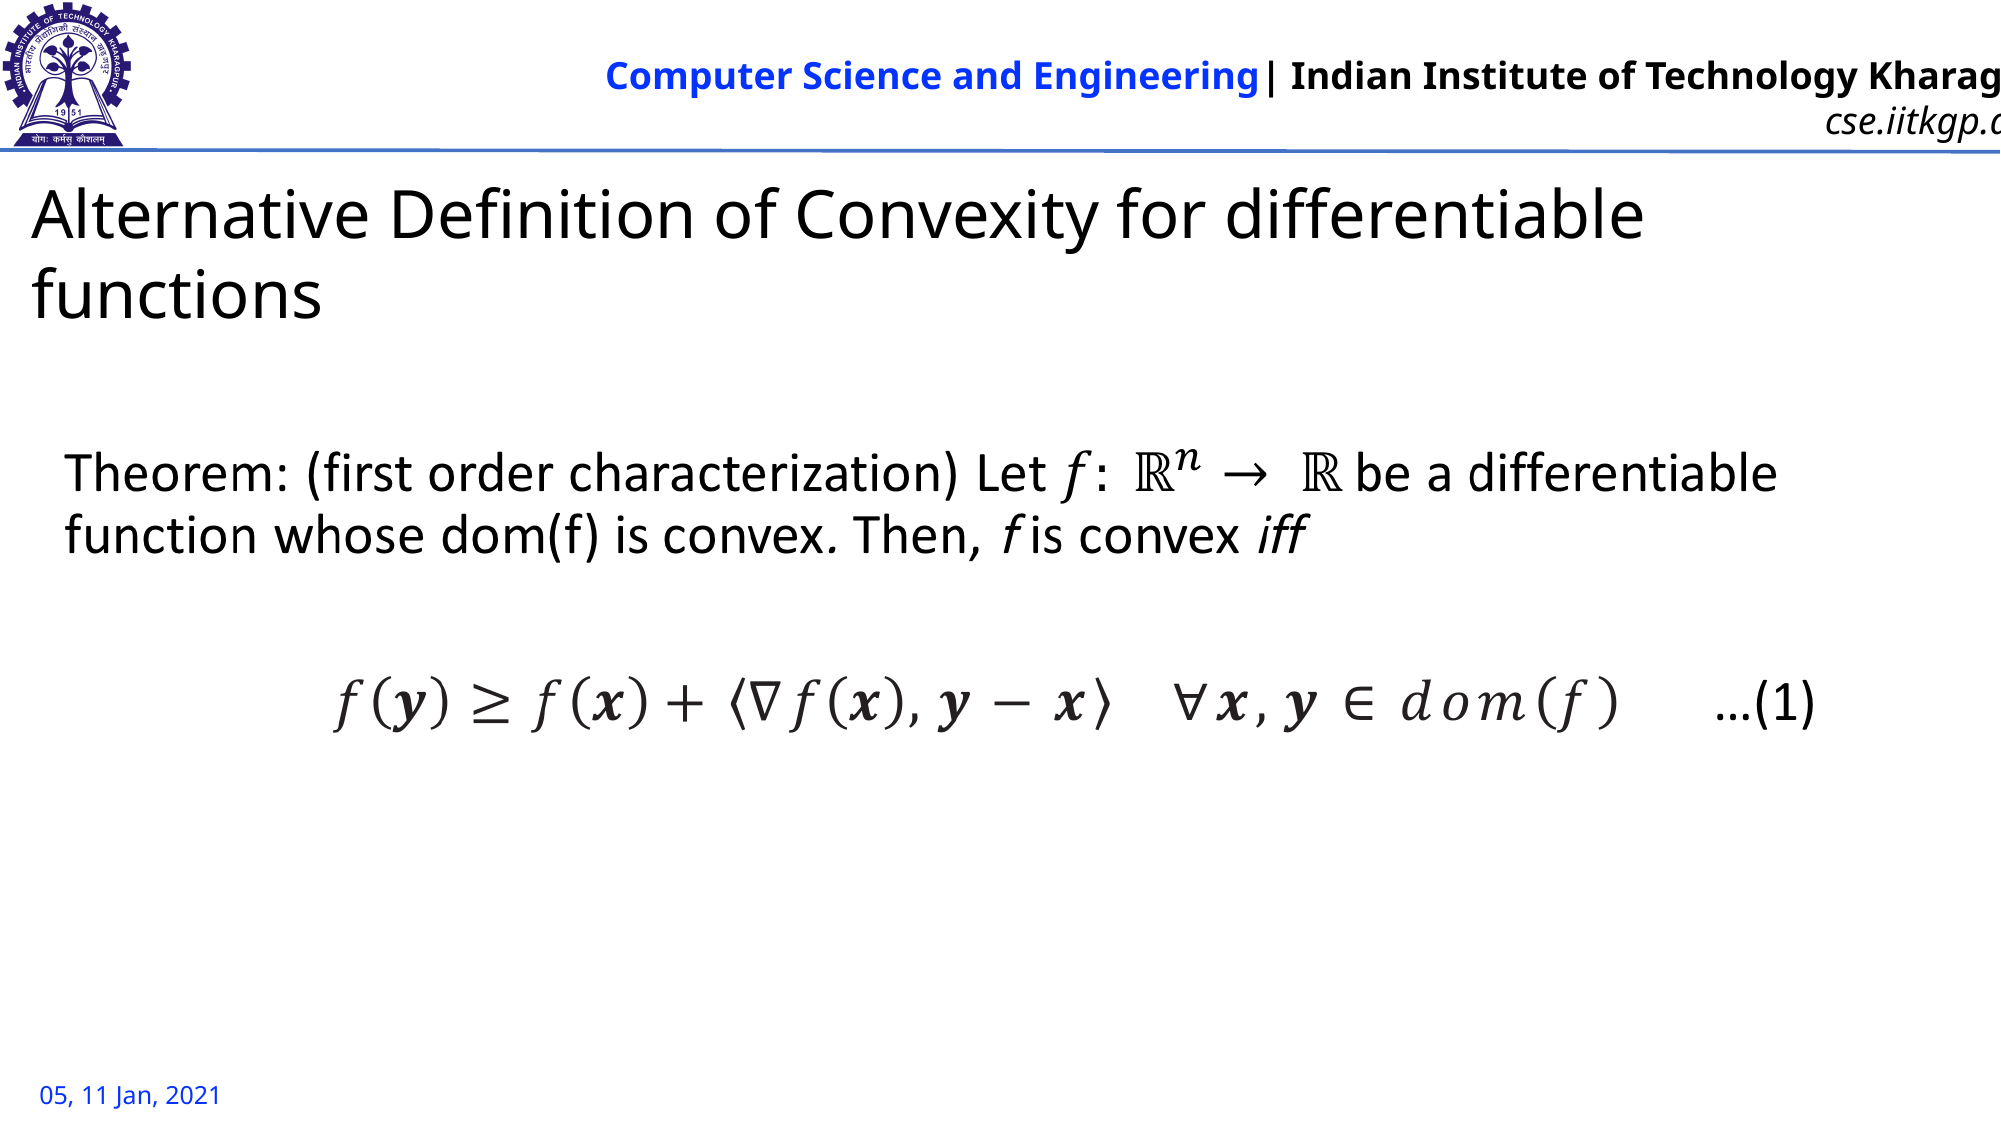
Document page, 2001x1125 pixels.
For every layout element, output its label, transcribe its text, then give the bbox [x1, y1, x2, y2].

title Alternative Definition of Convexity for differentiable functions [29, 156, 1944, 346]
text_box [29, 352, 1988, 1117]
slide_number 05, 11 Jan, 2021 [24, 1065, 331, 1125]
picture [2, 2, 131, 147]
